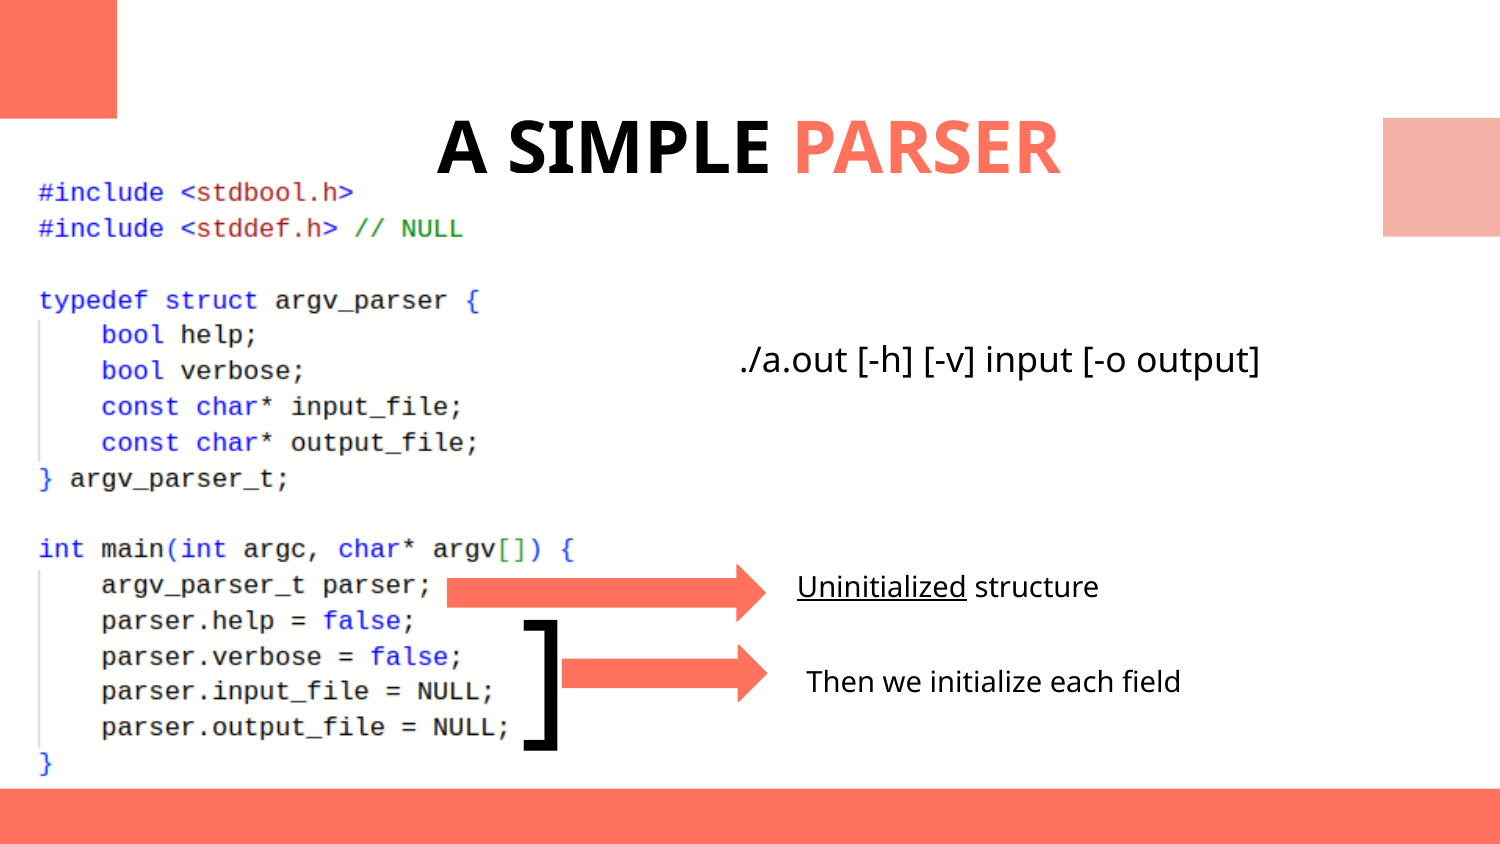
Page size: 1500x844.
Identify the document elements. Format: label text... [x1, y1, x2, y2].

text_box Then we initialize each field [791, 647, 1297, 699]
text_box [447, 578, 505, 607]
picture [29, 173, 588, 785]
text_box [562, 645, 767, 702]
text_box ] [505, 562, 625, 785]
title A SIMPLE PARSER [97, 107, 1402, 181]
text_box [625, 564, 766, 621]
text_box Uninitialized structure [781, 552, 1180, 604]
text_box ./a.out [-h] [-v] input [-o output] [724, 322, 1319, 405]
